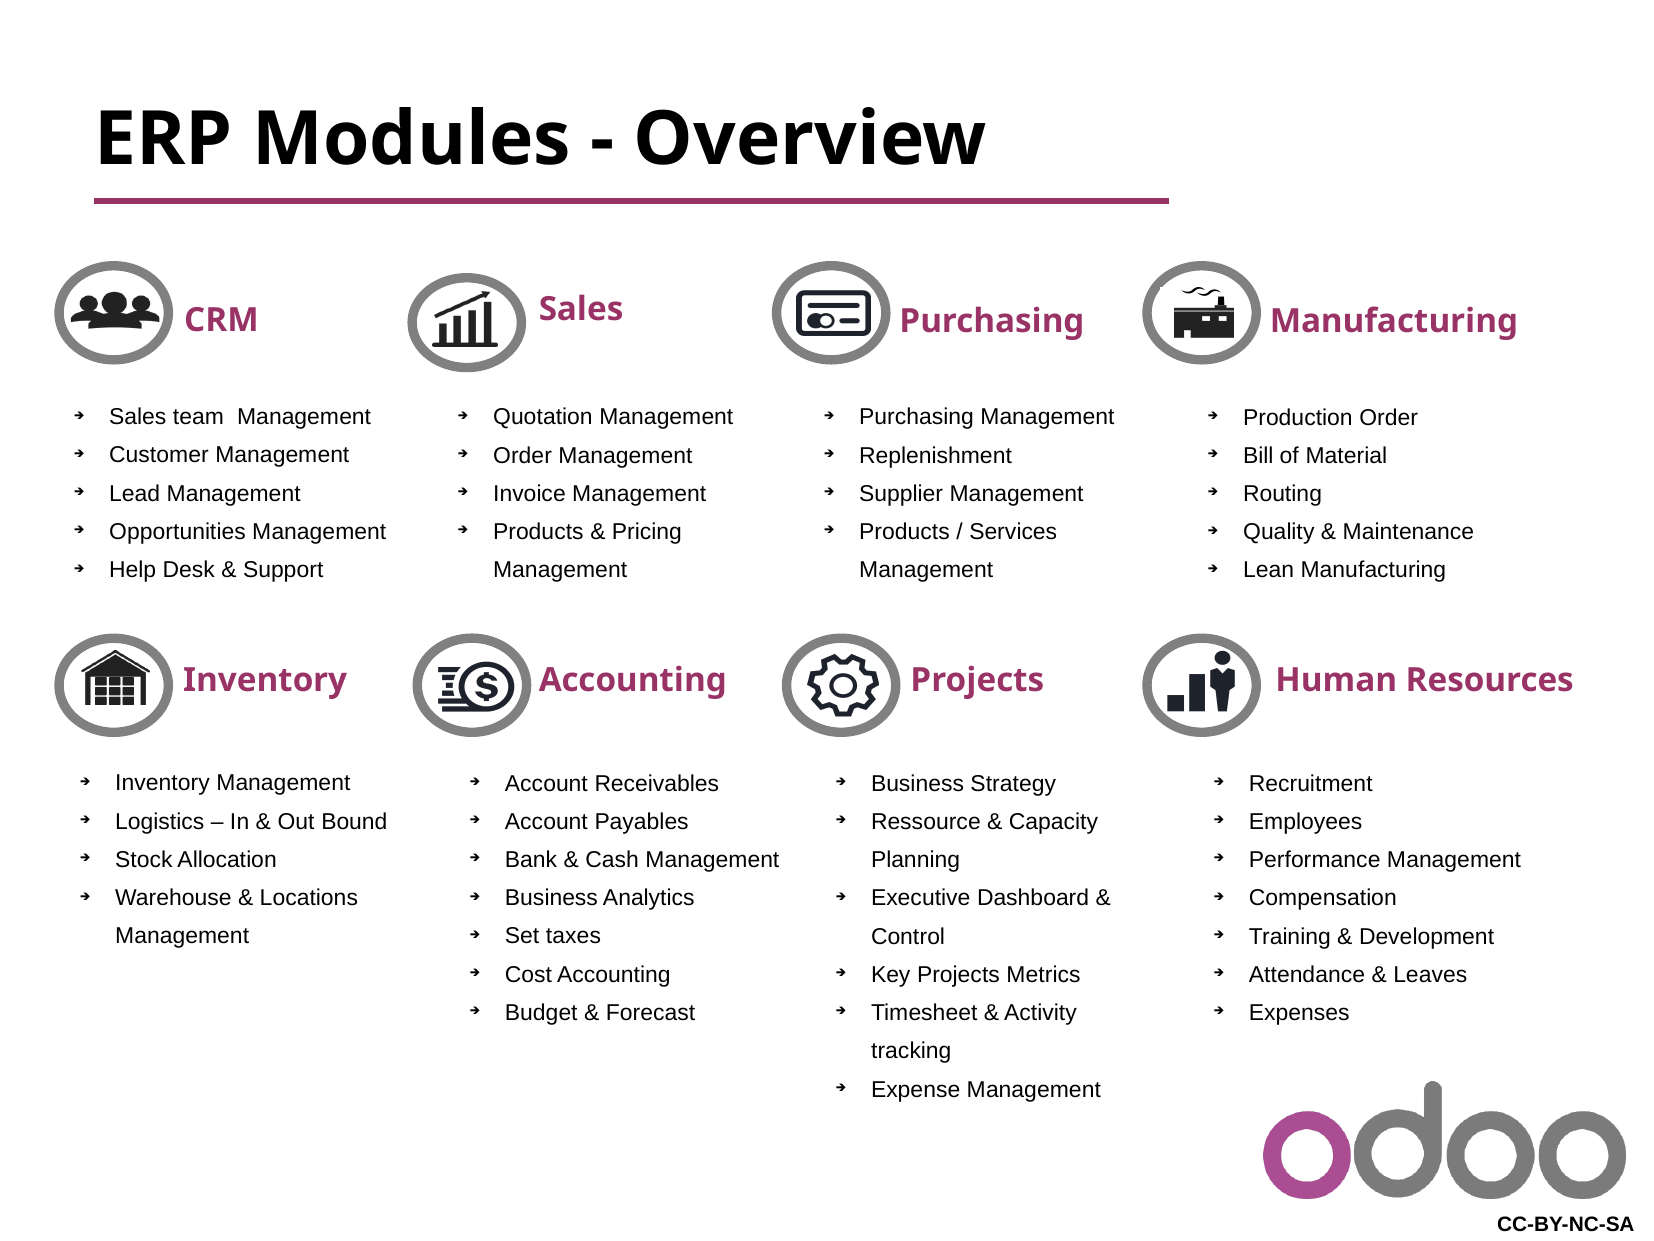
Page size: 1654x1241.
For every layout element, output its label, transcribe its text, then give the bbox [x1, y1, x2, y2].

picture [1166, 650, 1236, 713]
text_box [412, 277, 522, 368]
text_box Recruitment Employees Performance Management Compensation Training & Development Attendance & Leaves Expenses [1198, 750, 1542, 1021]
text_box [786, 638, 895, 733]
picture [432, 291, 498, 347]
text_box [776, 265, 884, 360]
text_box [1147, 638, 1257, 733]
picture [796, 280, 871, 346]
text_box Human Resources [1260, 648, 1636, 723]
text_box Accounting [524, 648, 775, 750]
text_box CRM [169, 289, 335, 364]
text_box [59, 284, 169, 360]
picture [1263, 1081, 1626, 1199]
text_box [71, 265, 156, 283]
picture [437, 652, 515, 722]
text_box Production Order Bill of Material Routing Quality & Maintenance Lean Manufacturing [1192, 384, 1536, 578]
picture [807, 653, 879, 717]
text_box Purchasing Management Replenishment Supplier Management Products / Services Management [809, 383, 1152, 578]
text_box CC-BY-NC-SA [1482, 1204, 1654, 1241]
text_box Inventory Management Logistics – In & Out Bound Stock Allocation Warehouse & Locations Management [64, 750, 408, 944]
text_box Purchasing [884, 289, 1227, 364]
title ERP Modules - Overview [94, 31, 1571, 239]
text_box [1147, 265, 1255, 360]
text_box Projects [895, 648, 1133, 726]
text_box Inventory [168, 648, 384, 723]
text_box [59, 638, 168, 733]
text_box Sales [524, 277, 690, 356]
picture [70, 283, 160, 335]
text_box Quotation Management Order Management Invoice Management Products & Pricing Management [442, 383, 786, 578]
text_box Manufacturing [1255, 289, 1598, 364]
picture [1160, 287, 1240, 345]
text_box [417, 638, 511, 733]
text_box Sales team Management Customer Management Lead Management Opportunities Management Help Desk & Support [59, 383, 402, 578]
text_box [515, 656, 524, 715]
text_box Business Strategy Ressource & Capacity Planning Executive Dashboard & Control Key Projects Metrics Timesheet & Activity tracking Expense Management [820, 750, 1164, 1097]
text_box Account Receivables Account Payables Bank & Cash Management Business Analytics Set taxes Cost Accounting Budget & Forecast [454, 750, 798, 1021]
picture [81, 650, 150, 705]
